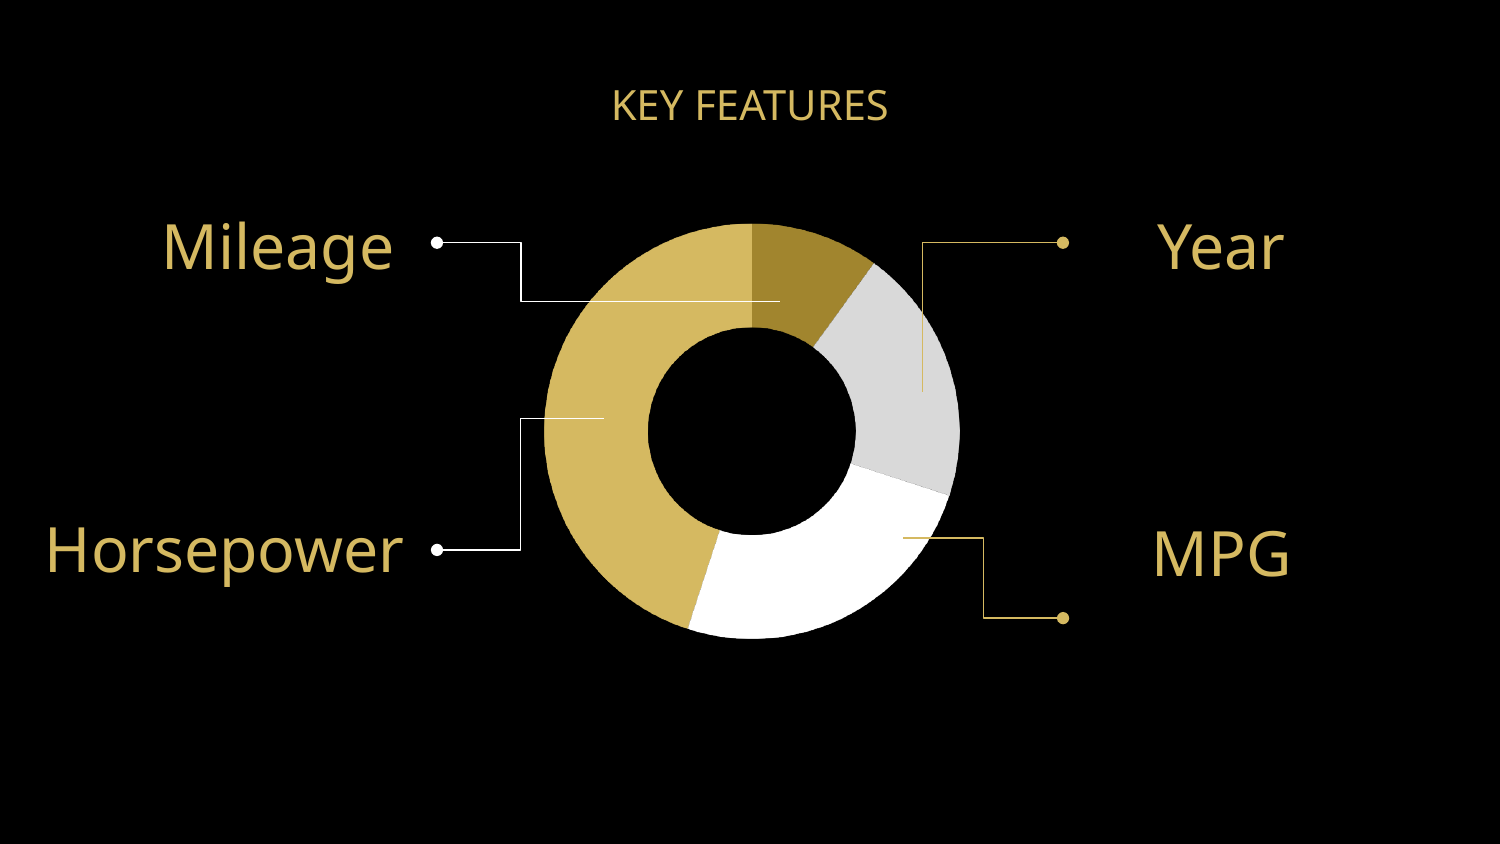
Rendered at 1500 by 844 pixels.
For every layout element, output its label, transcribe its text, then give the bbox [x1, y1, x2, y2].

title Year [1063, 188, 1381, 297]
title KEY FEATURES [348, 60, 1152, 144]
title Horsepower [15, 496, 436, 601]
title MPG [1063, 496, 1381, 604]
picture [522, 200, 978, 662]
title Mileage [119, 188, 437, 297]
